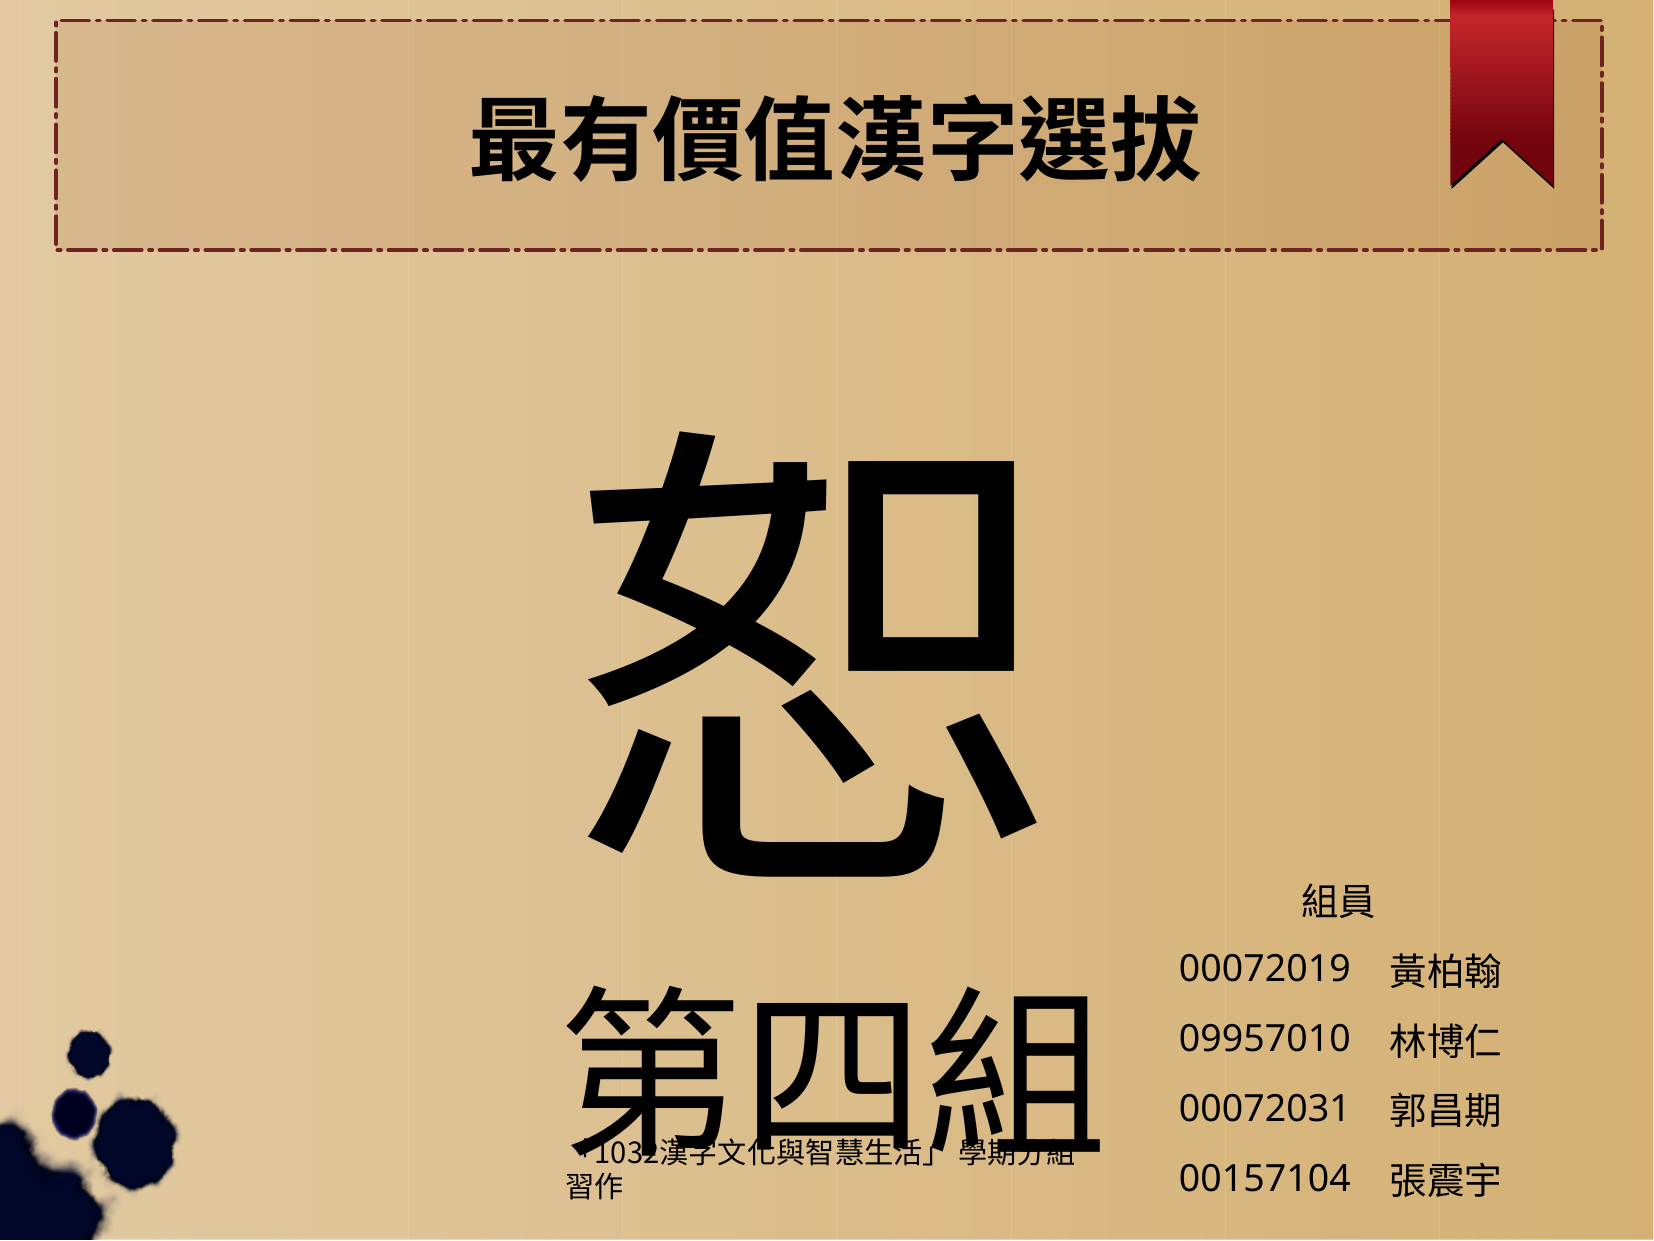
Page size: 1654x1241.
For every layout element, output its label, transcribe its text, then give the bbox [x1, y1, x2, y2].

table_cell 00072031 [1158, 1074, 1372, 1143]
table_header 組員 [1158, 865, 1520, 934]
table_cell 林博仁 [1372, 1004, 1520, 1074]
list 恕 [70, 271, 1560, 991]
table_cell 09957010 [1158, 1004, 1372, 1074]
text_box 第四組 [543, 921, 1123, 1120]
table_cell 00072019 [1158, 934, 1372, 1004]
table_cell 郭昌期 [1372, 1074, 1520, 1143]
title 最有價值漢字選拔 [171, 43, 1501, 225]
table_cell 黃柏翰 [1372, 934, 1520, 1004]
table_cell 00157104 [1158, 1143, 1372, 1213]
table_cell 張震宇 [1372, 1143, 1520, 1213]
